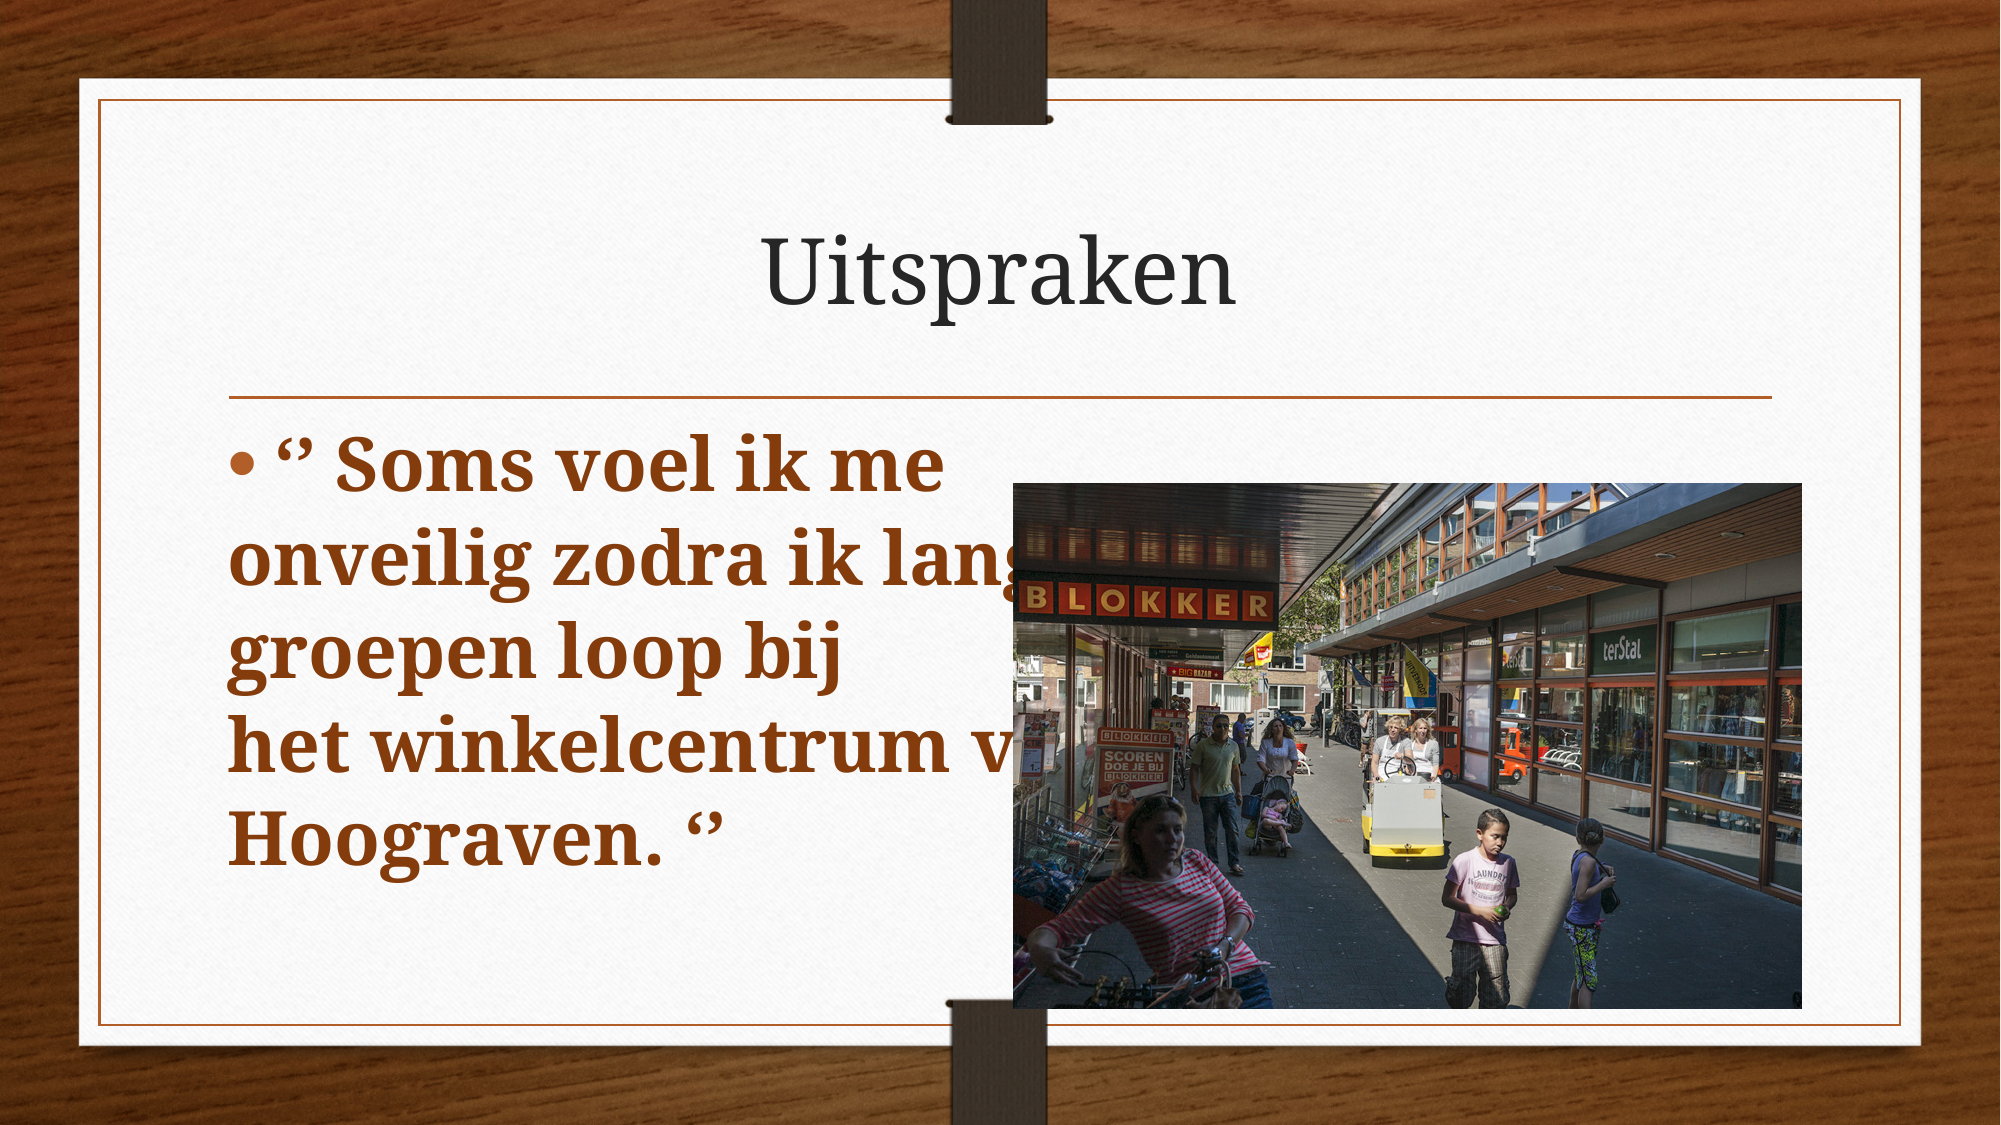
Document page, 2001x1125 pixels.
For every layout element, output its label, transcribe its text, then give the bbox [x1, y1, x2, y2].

list ‘’ Soms voel ik me onveilig zodra ik langs groepen loop bij het winkelcentrum van Hoograven. ‘’ [212, 419, 1788, 964]
picture [1013, 483, 1802, 1009]
title Uitspraken [212, 161, 1788, 376]
